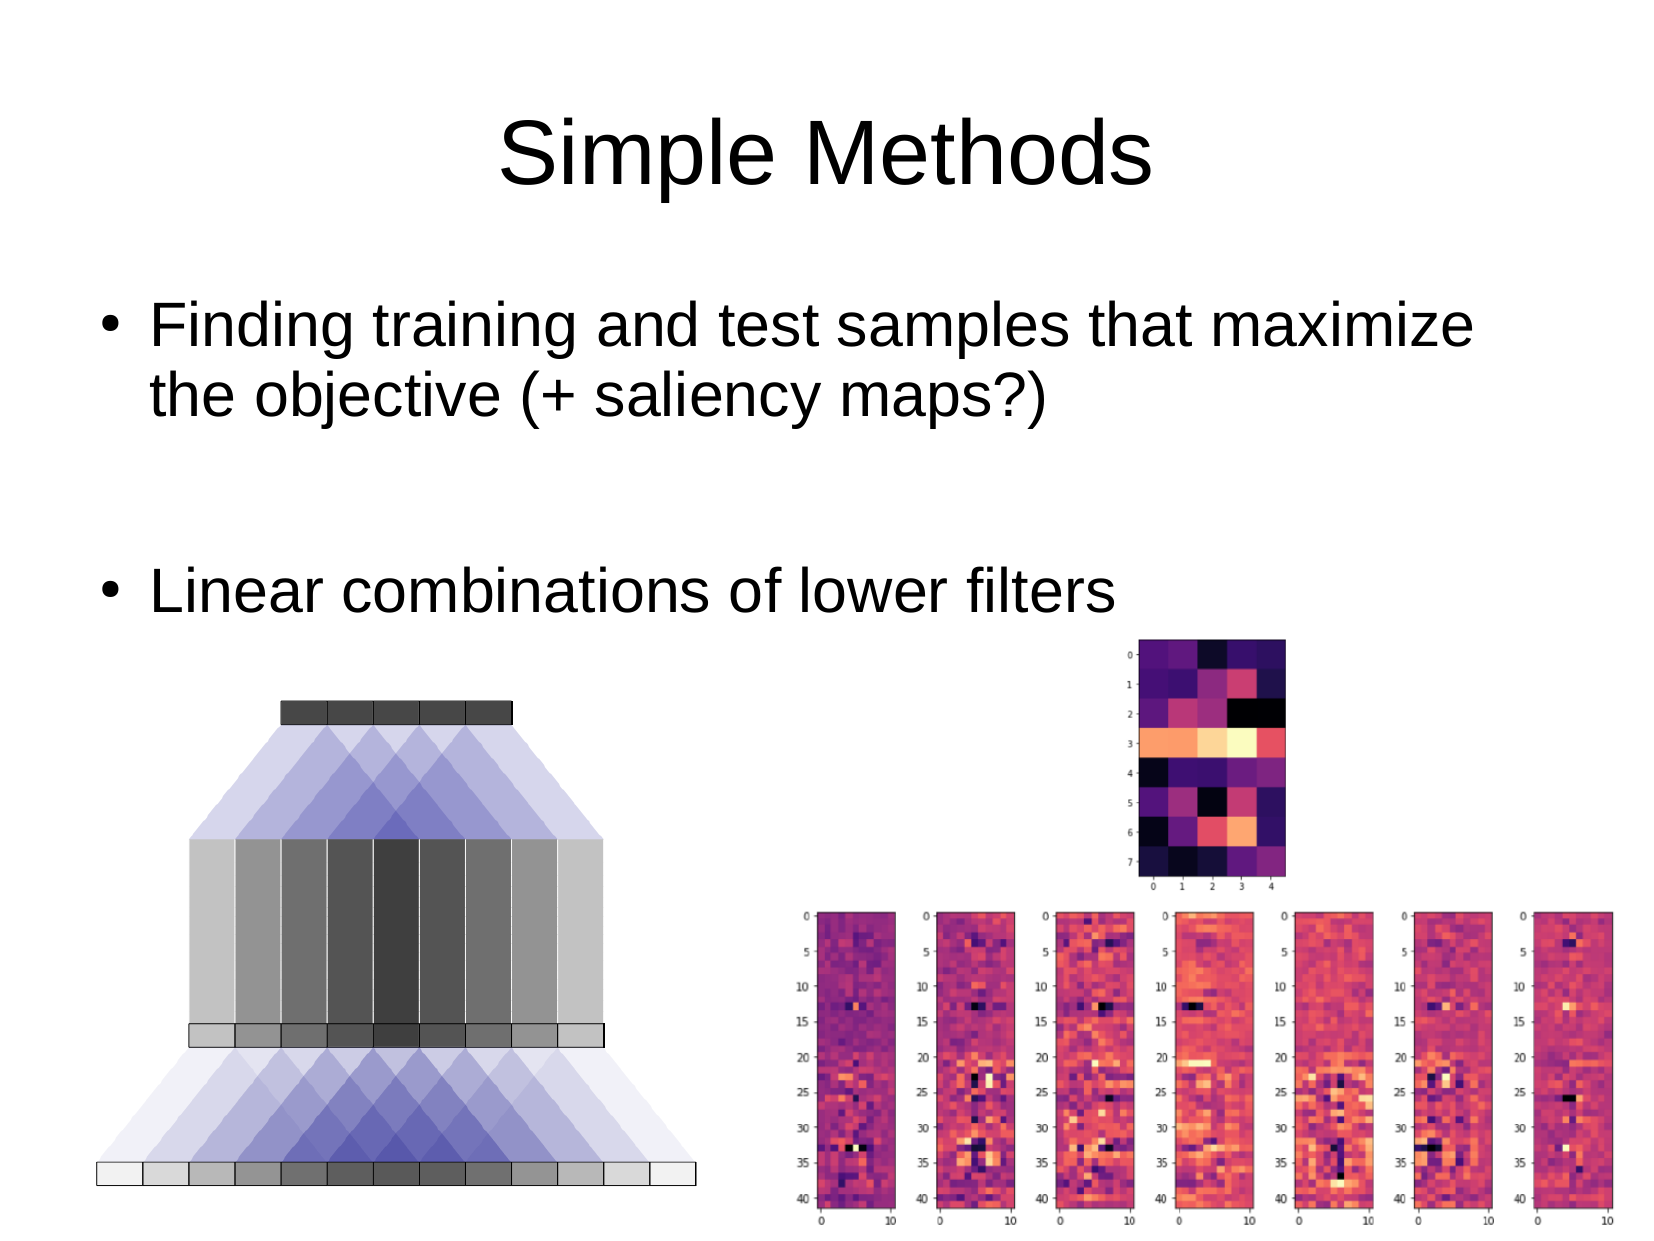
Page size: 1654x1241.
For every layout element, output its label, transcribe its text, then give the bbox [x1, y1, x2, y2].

title Simple Methods [82, 49, 1571, 257]
picture [70, 696, 697, 1193]
picture [1122, 637, 1288, 893]
picture [791, 903, 1630, 1241]
list Finding training and test samples that maximize the objective (+ saliency maps?) Linear combinations of lower filters [82, 290, 1571, 626]
